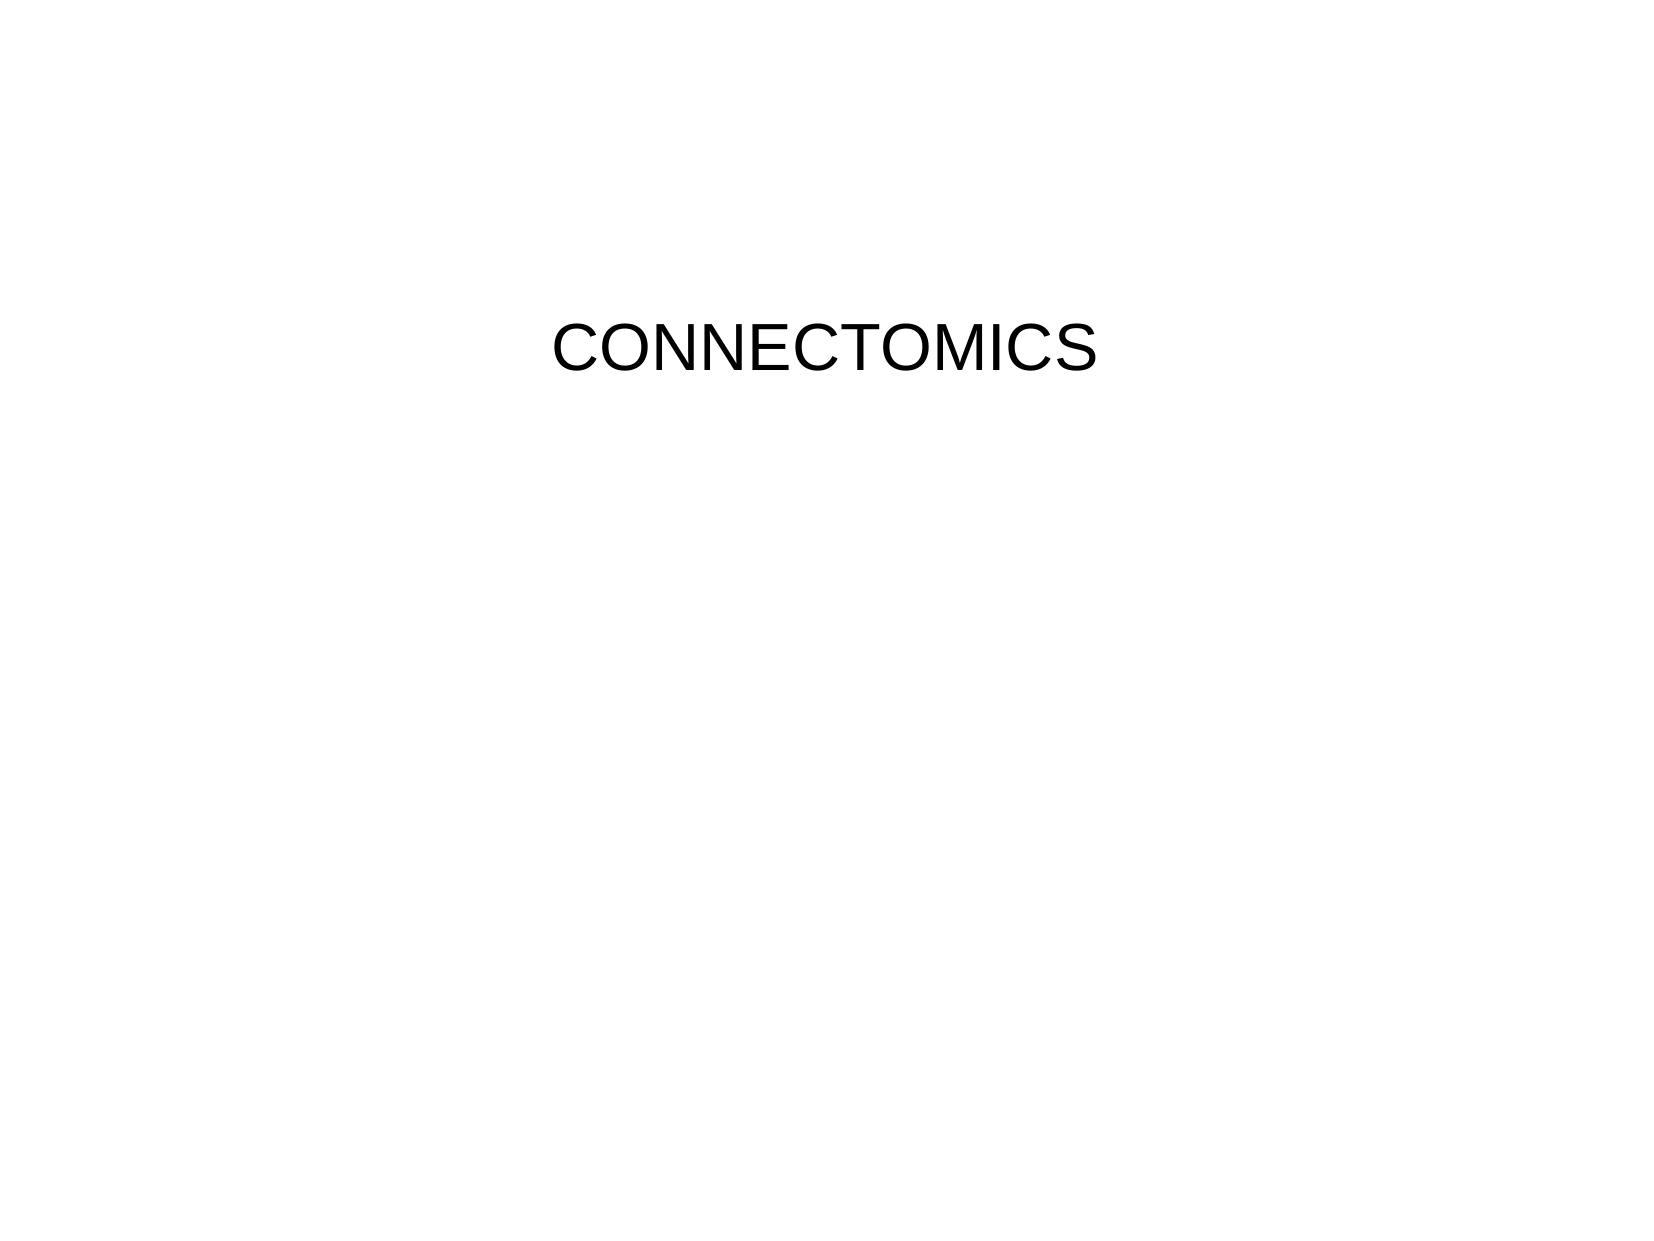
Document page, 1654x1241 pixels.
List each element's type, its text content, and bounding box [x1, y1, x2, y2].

subtitle CONNECTOMICS [37, 0, 1613, 1241]
